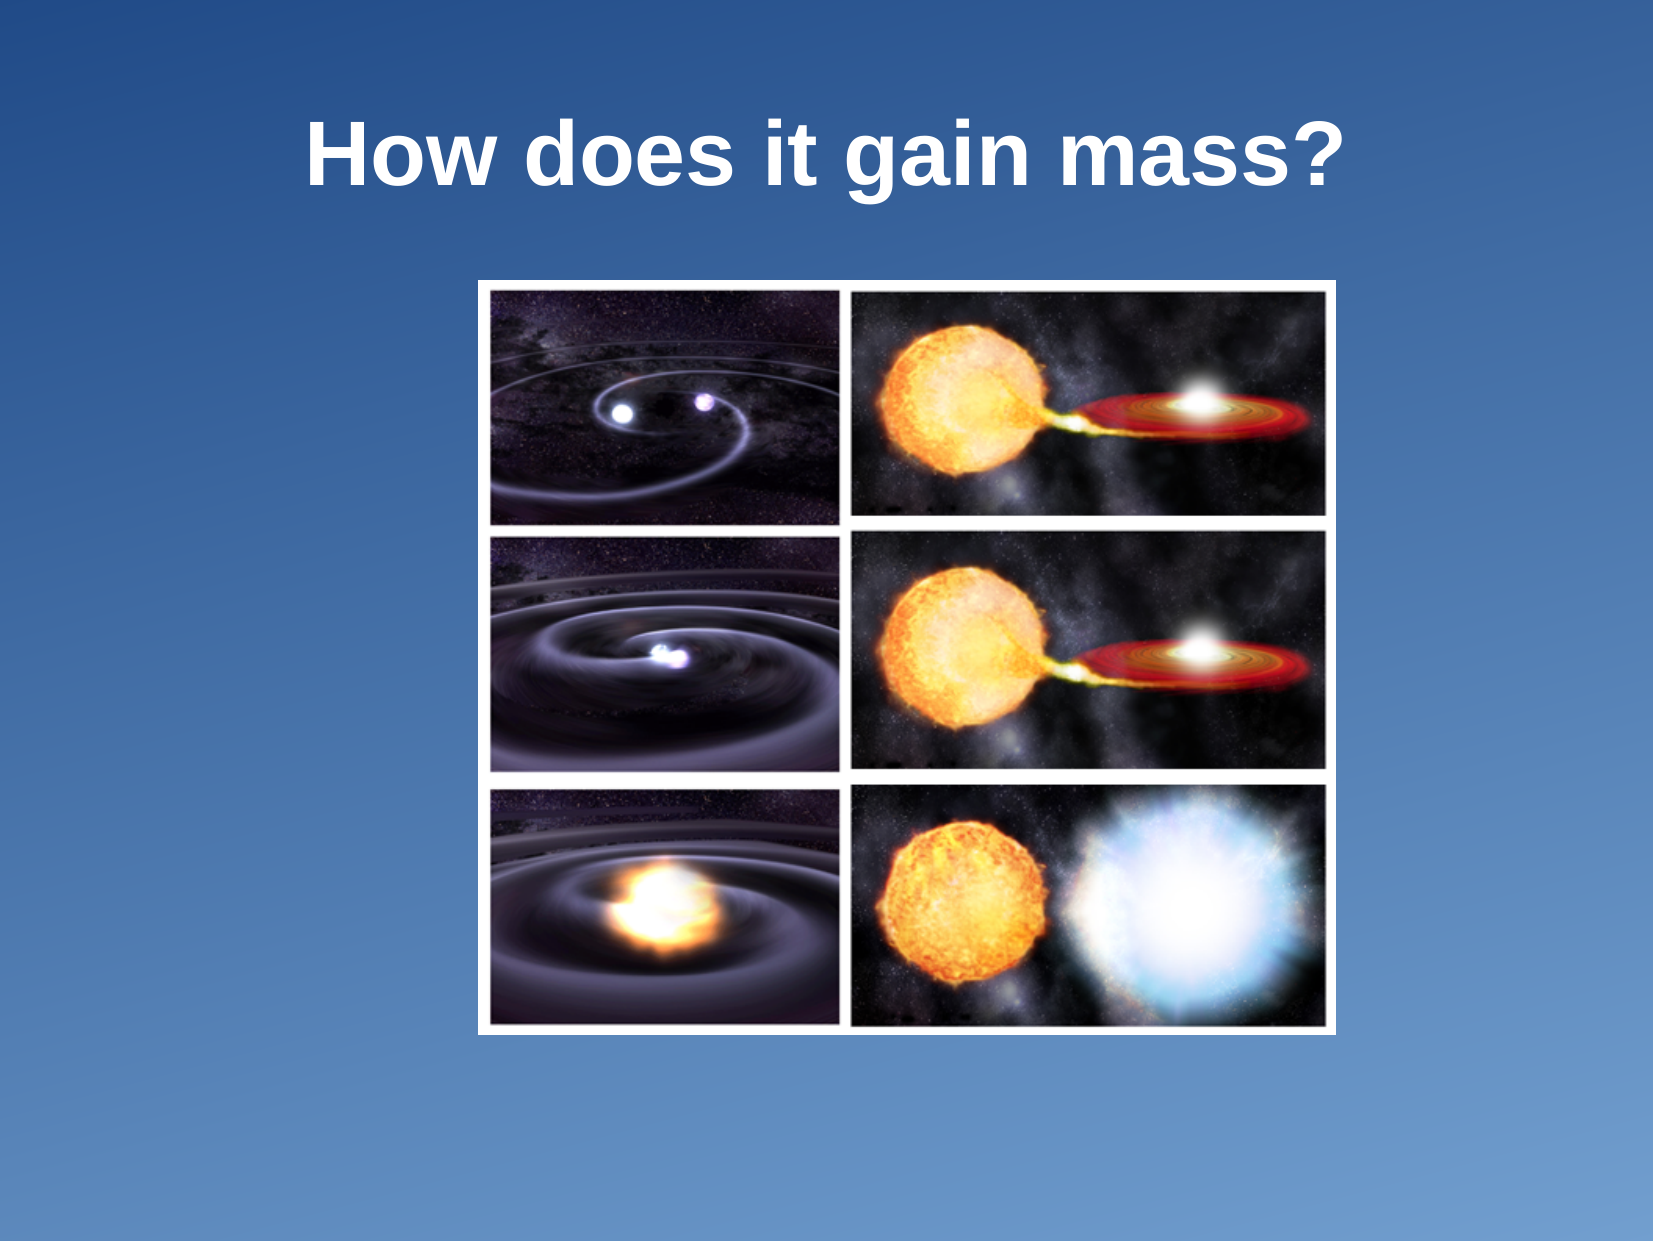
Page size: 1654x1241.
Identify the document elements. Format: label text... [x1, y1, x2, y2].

picture [478, 280, 1336, 1036]
title How does it gain mass? [82, 49, 1571, 257]
